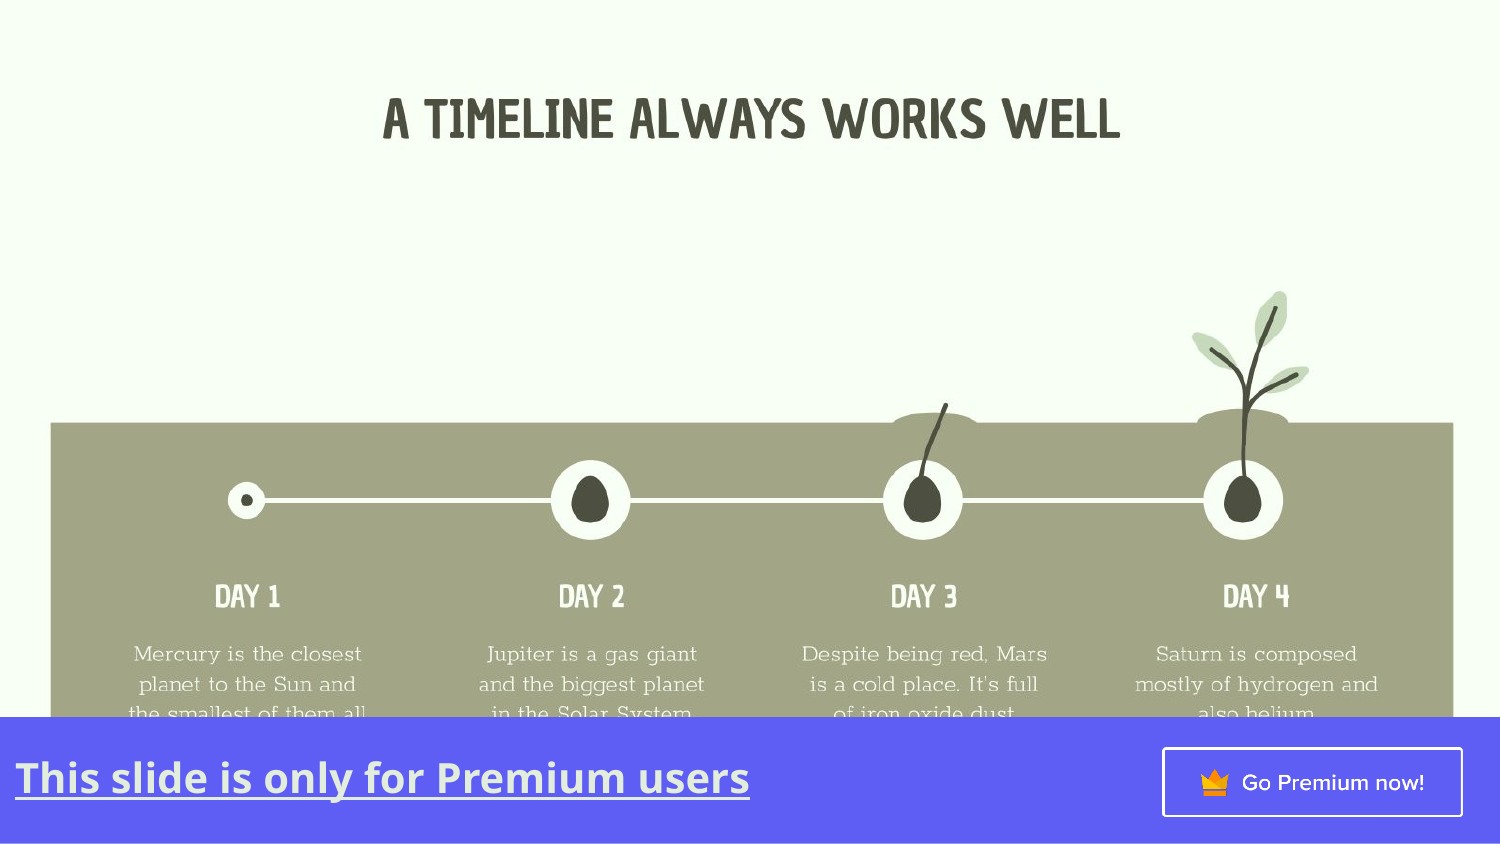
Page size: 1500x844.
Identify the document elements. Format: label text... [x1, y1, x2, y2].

picture [0, 0, 1500, 717]
picture [1162, 747, 1463, 817]
text_box This slide is only for Premium users [0, 717, 1500, 844]
